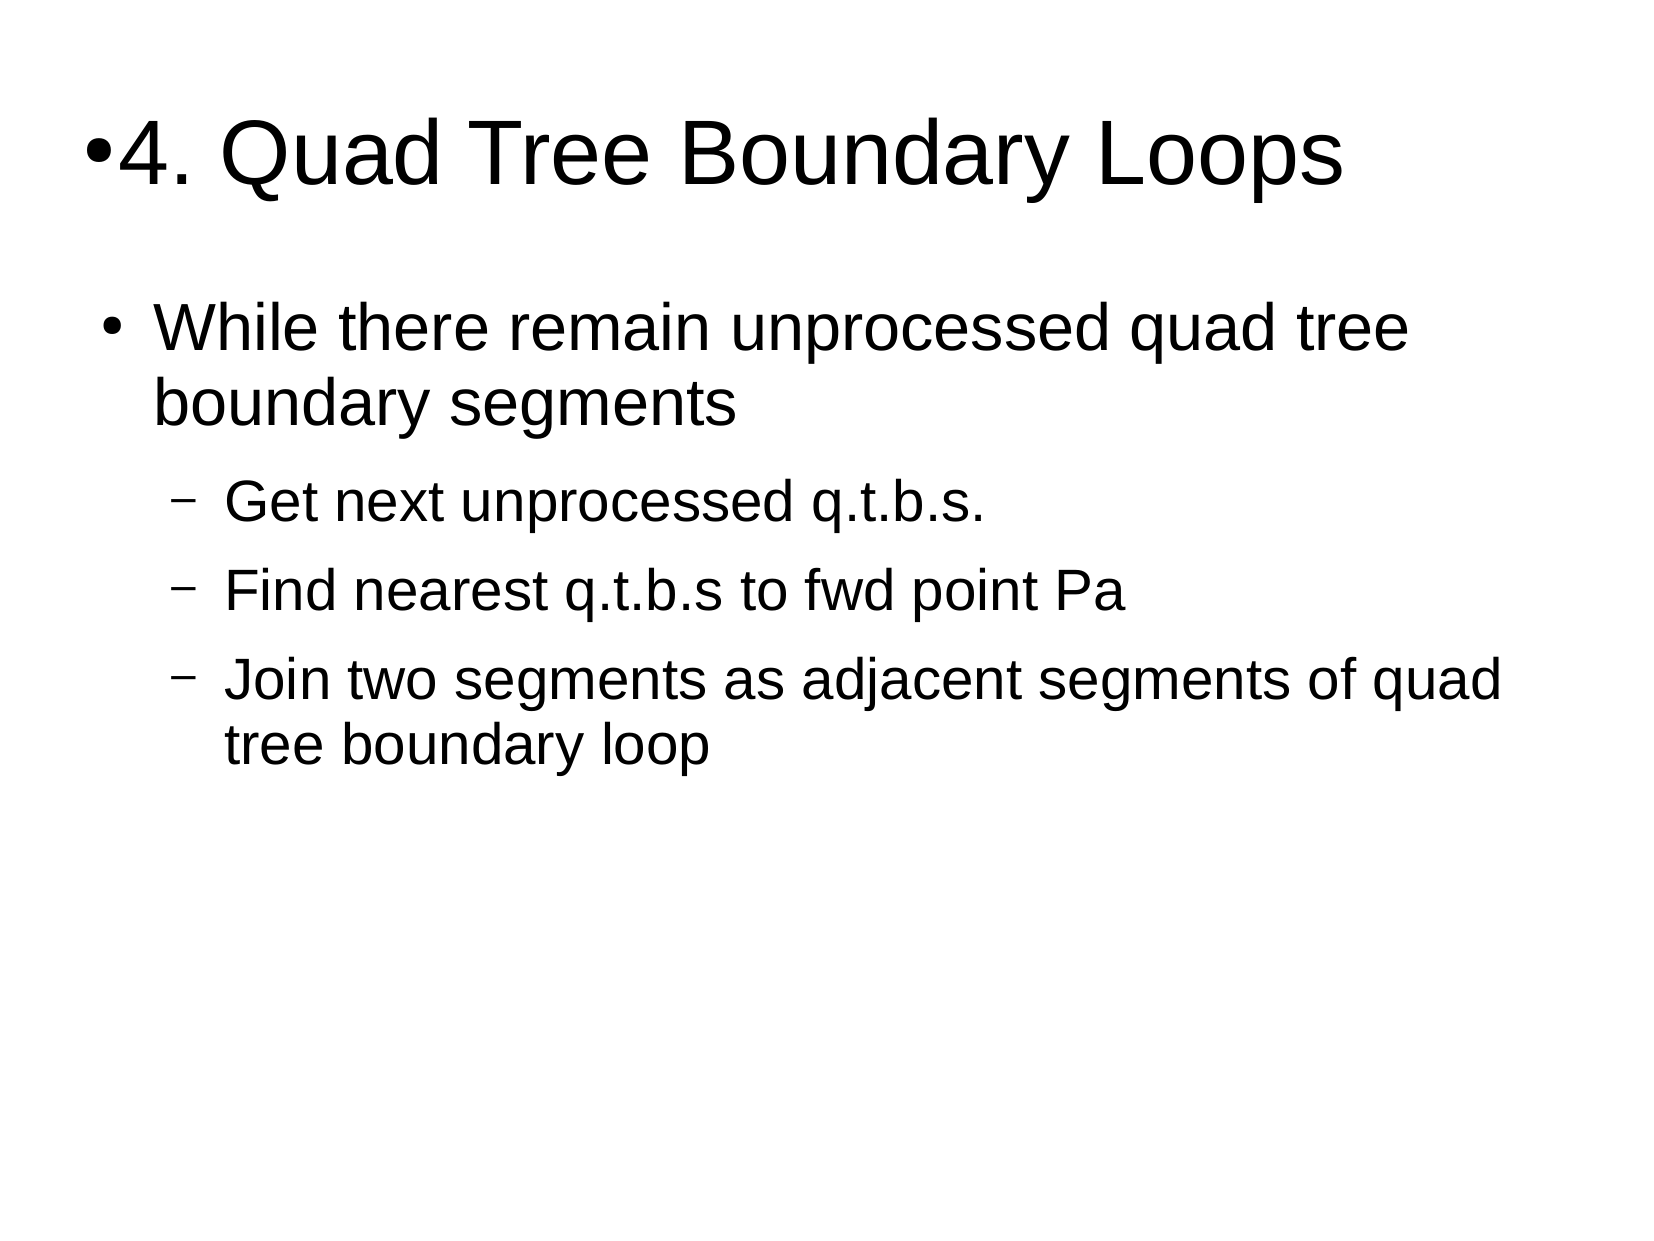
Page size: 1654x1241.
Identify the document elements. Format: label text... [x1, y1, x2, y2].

title 4. Quad Tree Boundary Loops [82, 49, 1571, 257]
list While there remain unprocessed quad tree boundary segments Get next unprocessed q.t.b.s. Find nearest q.t.b.s to fwd point Pa Join two segments as adjacent segments of quad tree boundary loop [82, 290, 1571, 1109]
